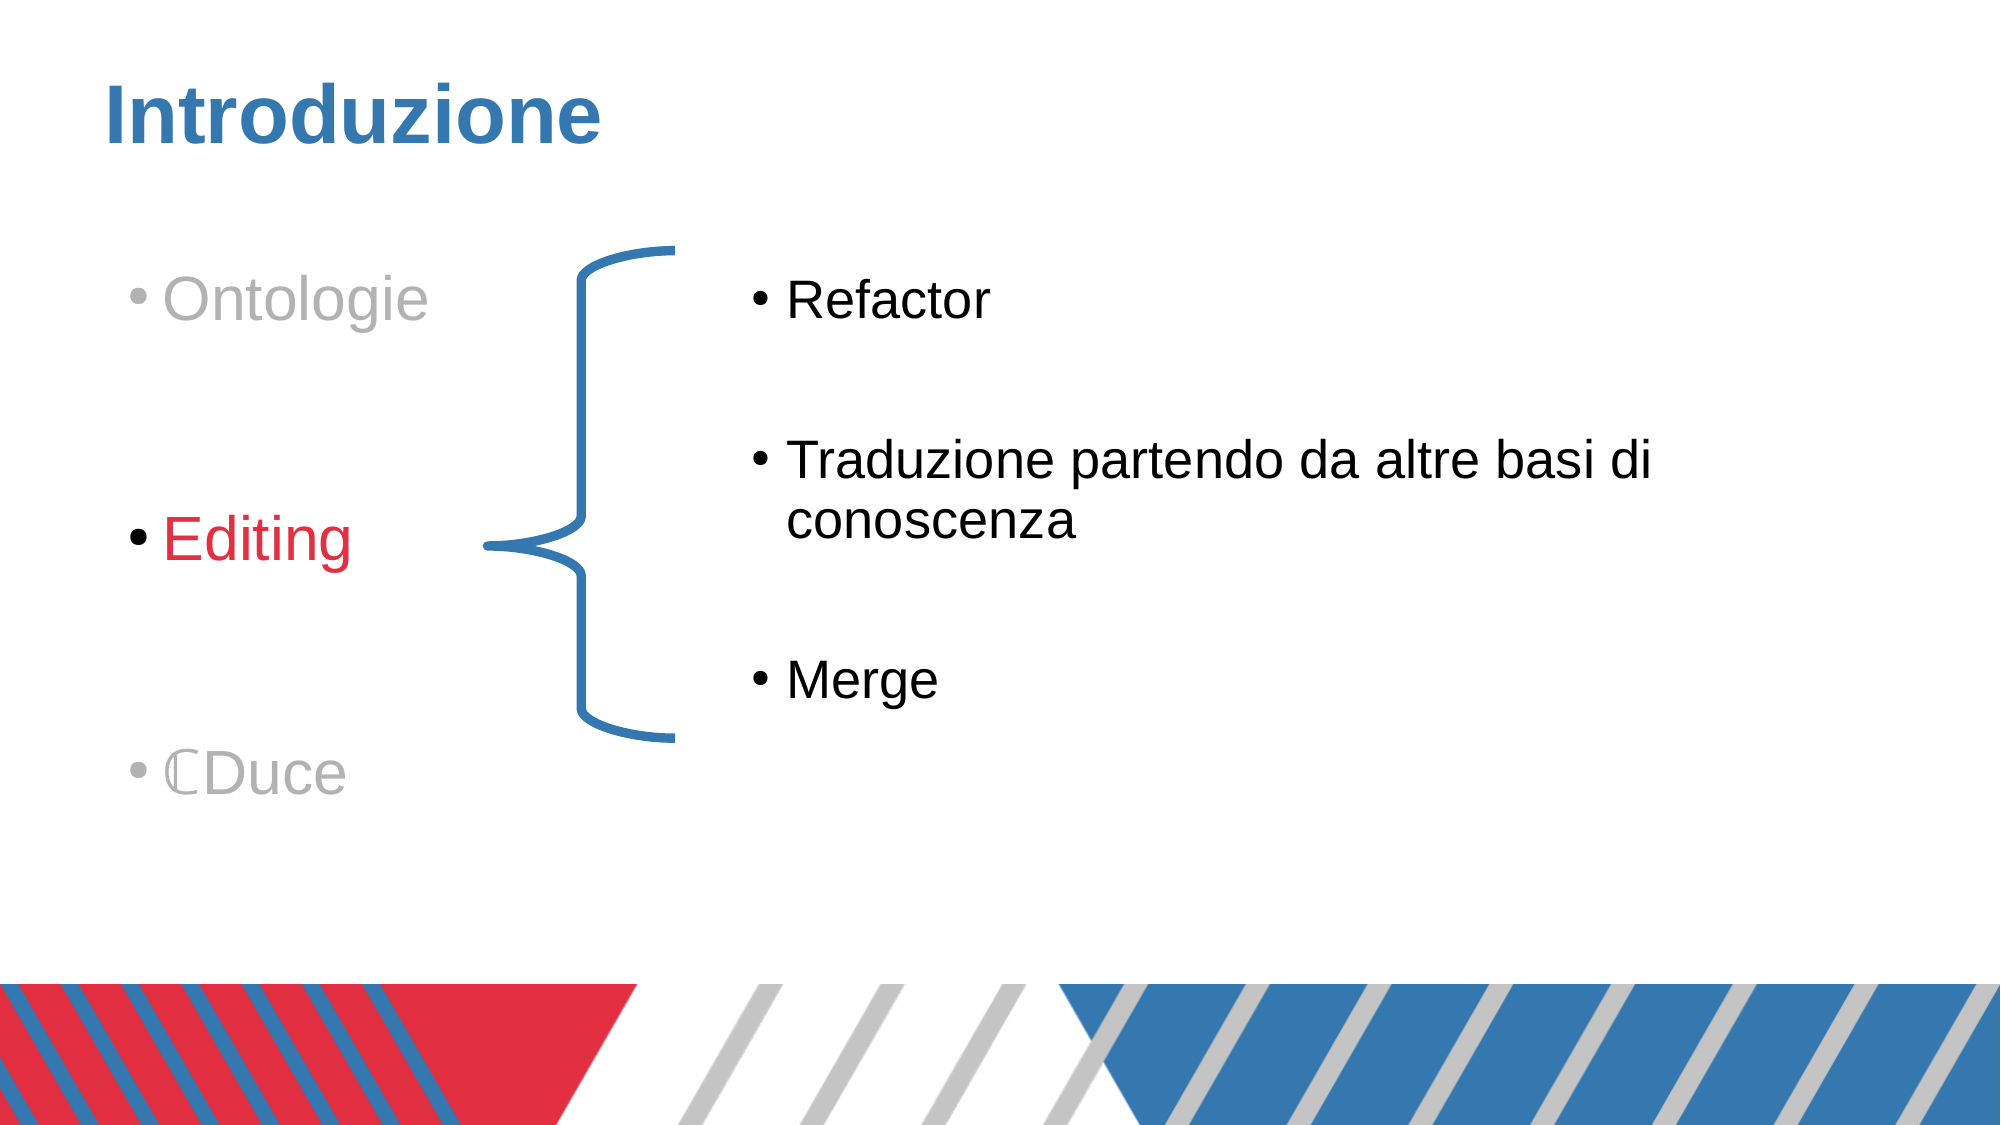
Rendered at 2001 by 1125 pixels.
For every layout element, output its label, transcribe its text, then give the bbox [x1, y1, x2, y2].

picture [0, 984, 2000, 1125]
title Introduzione [89, 64, 1828, 171]
text_box Refactor Traduzione partendo da altre basi di conoscenza Merge [736, 262, 1862, 863]
text_box Ontologie Editing ℂDuce [112, 262, 1801, 976]
